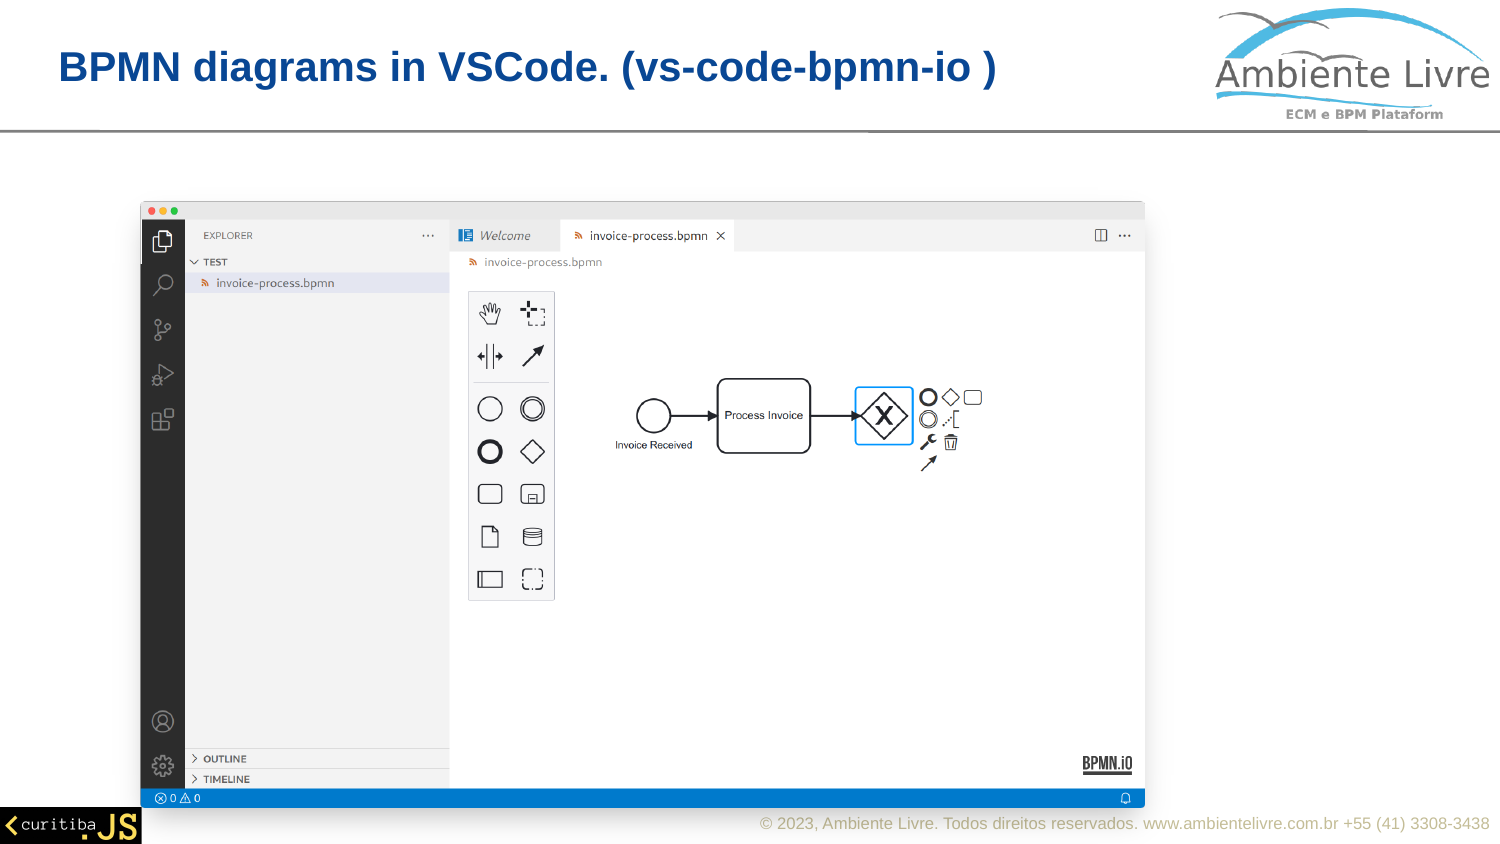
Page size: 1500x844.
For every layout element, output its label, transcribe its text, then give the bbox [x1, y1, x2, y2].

picture [1215, 8, 1489, 119]
title BPMN diagrams in VSCode. (vs-code-bpmn-io ) [43, 8, 1127, 129]
picture [0, 165, 1313, 844]
